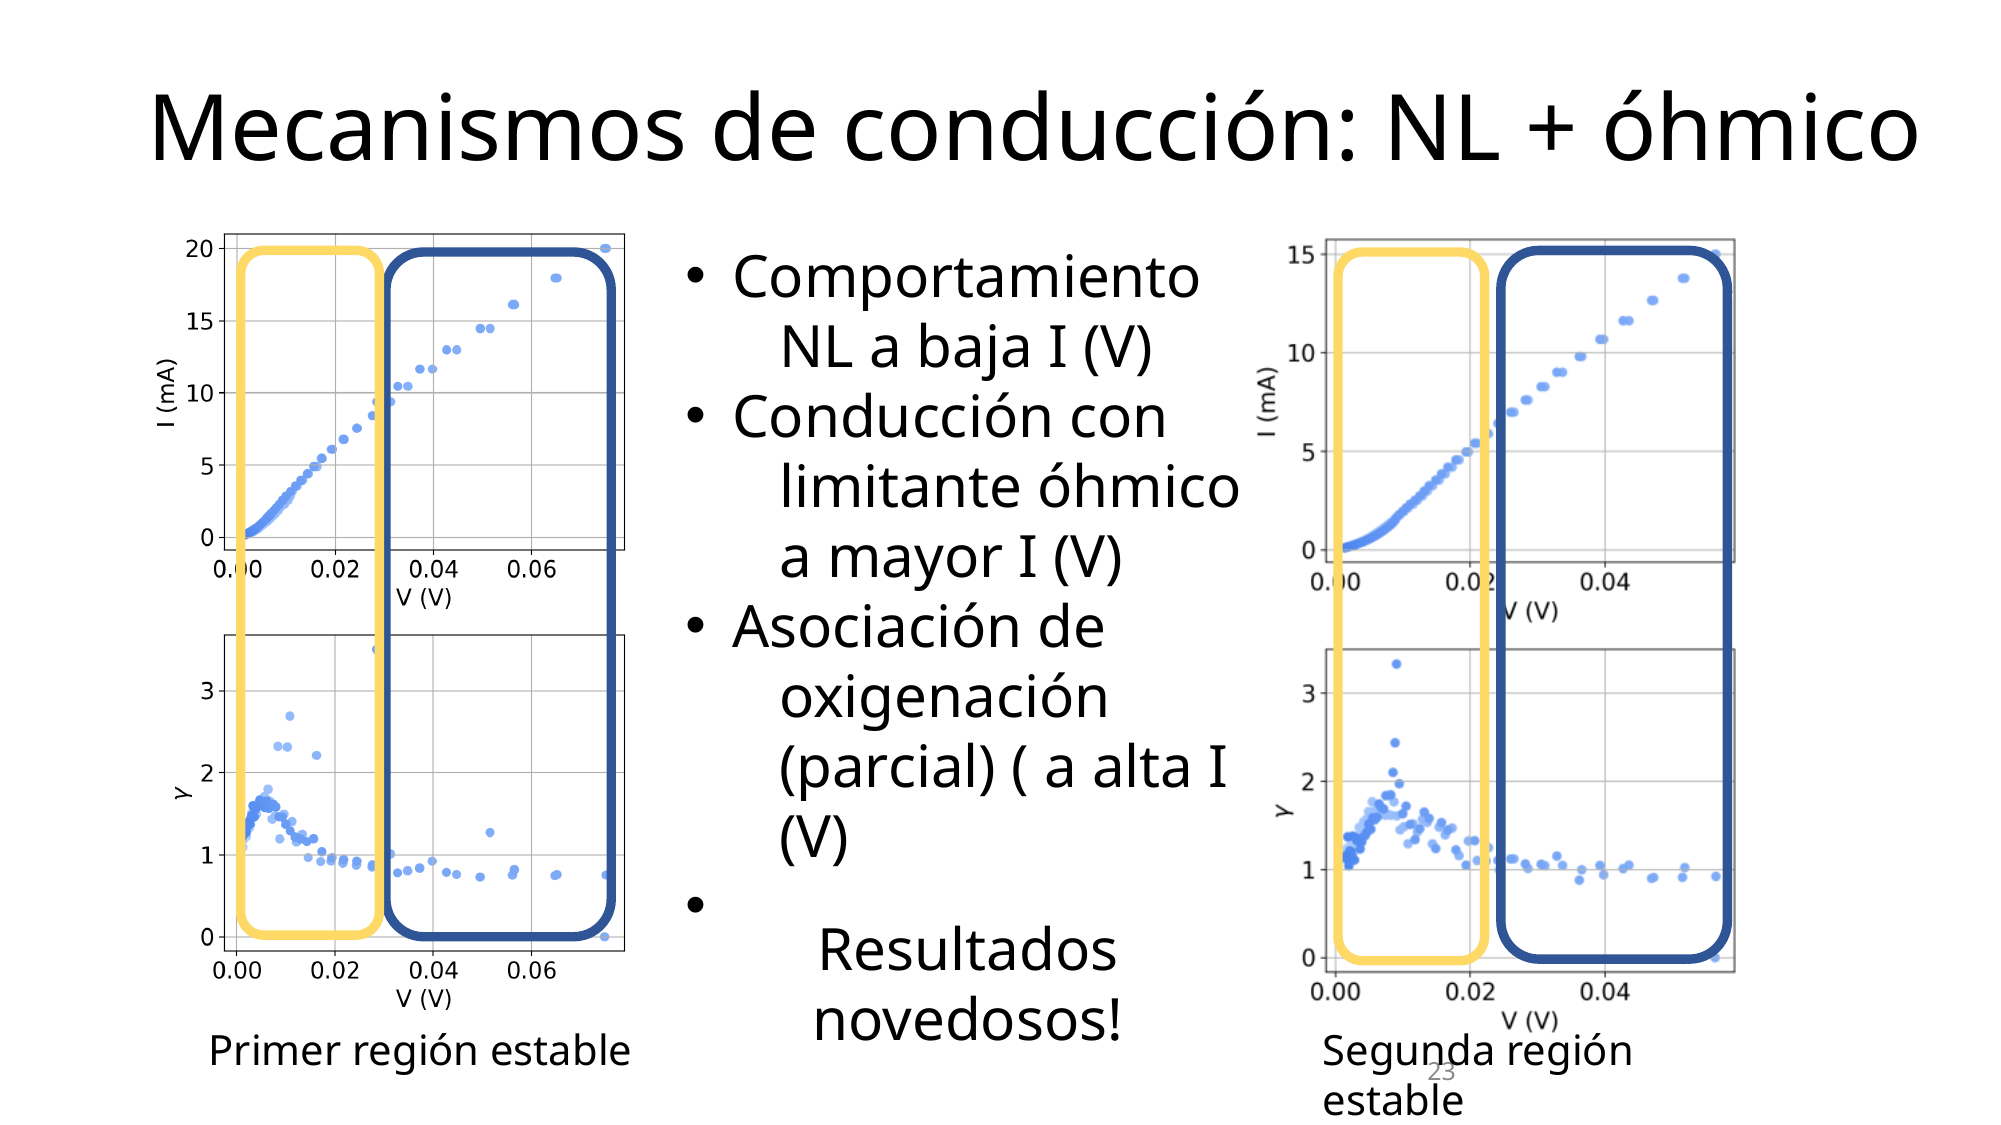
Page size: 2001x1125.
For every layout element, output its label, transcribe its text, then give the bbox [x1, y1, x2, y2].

text_box Resultados novedosos! [753, 904, 1183, 1062]
text_box 23 [1437, 1042, 1863, 1103]
picture [132, 240, 649, 1036]
text_box 23 [1412, 1095, 1424, 1103]
text_box Segunda región estable [1307, 1016, 1775, 1083]
text_box Comportamiento NL a baja I (V) Conducción con limitante óhmico a mayor I (V) Asociación de oxigenación (parcial) ( a alta I (V) [670, 231, 1266, 1025]
text_box 23 [1447, 1095, 1459, 1102]
title Mecanismos de conducción: NL + óhmico [132, 22, 1952, 240]
picture [1243, 240, 1760, 1050]
text_box Primer región estable [162, 1016, 679, 1083]
text_box 23 [1412, 1083, 1434, 1103]
